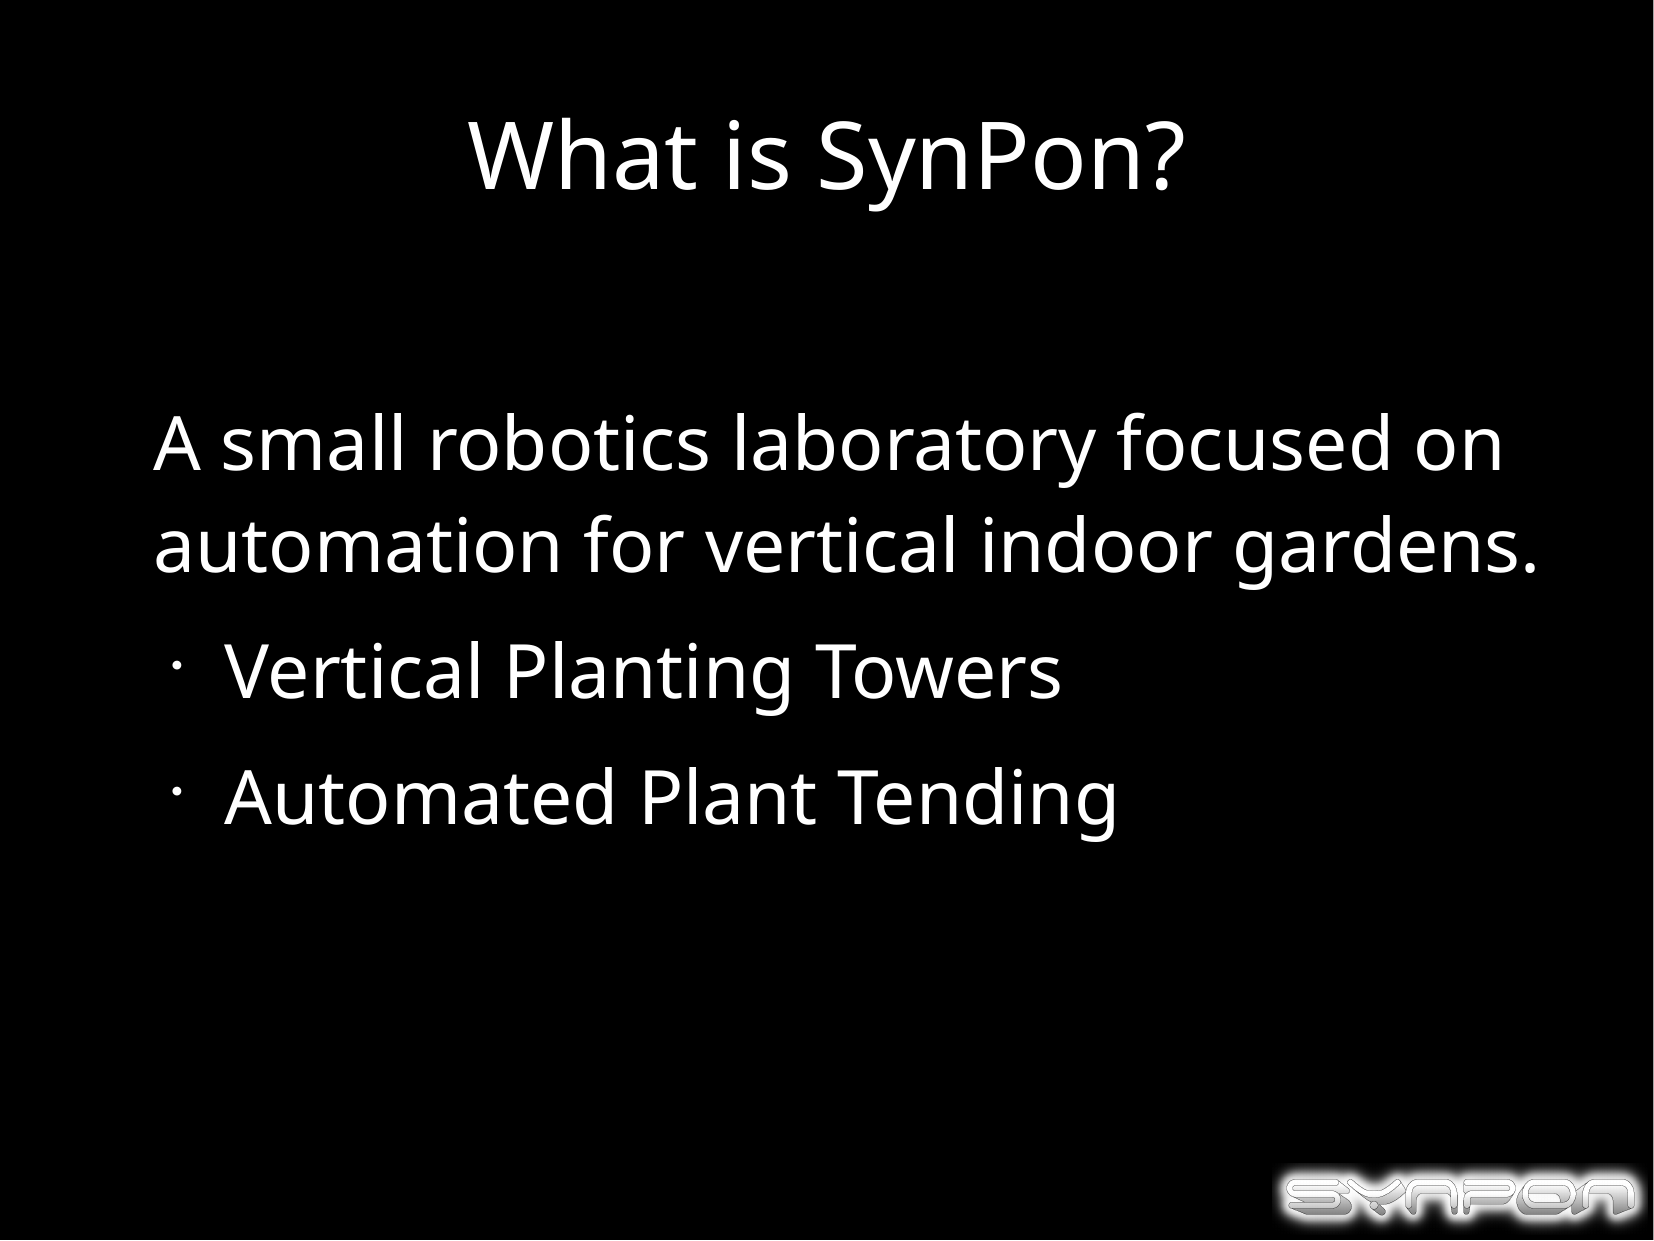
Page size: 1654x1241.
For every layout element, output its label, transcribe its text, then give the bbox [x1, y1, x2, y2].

picture [1272, 1163, 1648, 1235]
title What is SynPon? [82, 49, 1571, 257]
list A small robotics laboratory focused on automation for vertical indoor gardens. Vertical Planting Towers Automated Plant Tending [82, 390, 1571, 850]
